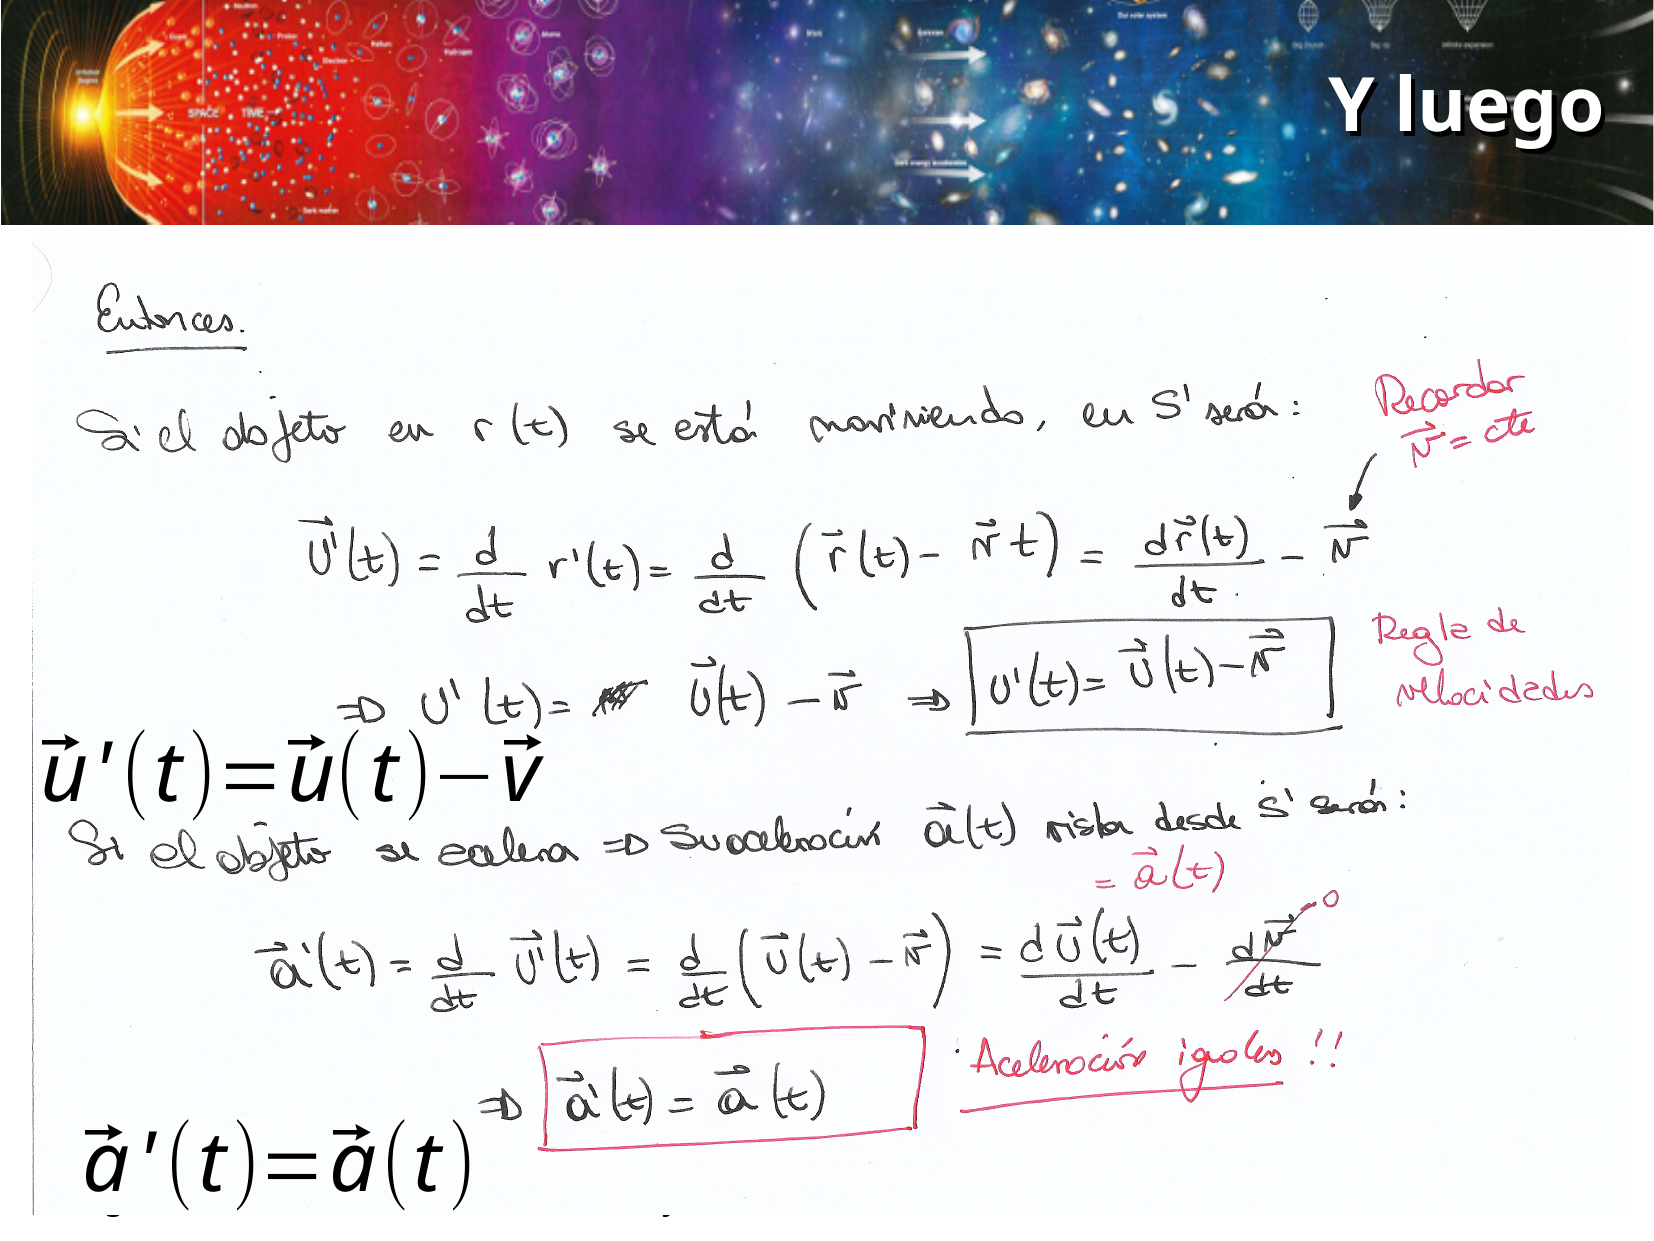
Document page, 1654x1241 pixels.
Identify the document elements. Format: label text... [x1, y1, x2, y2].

title Y luego [45, 15, 1606, 191]
chart [32, 720, 552, 825]
picture [32, 239, 1630, 1216]
picture [1, 0, 1654, 225]
chart [75, 1110, 483, 1215]
